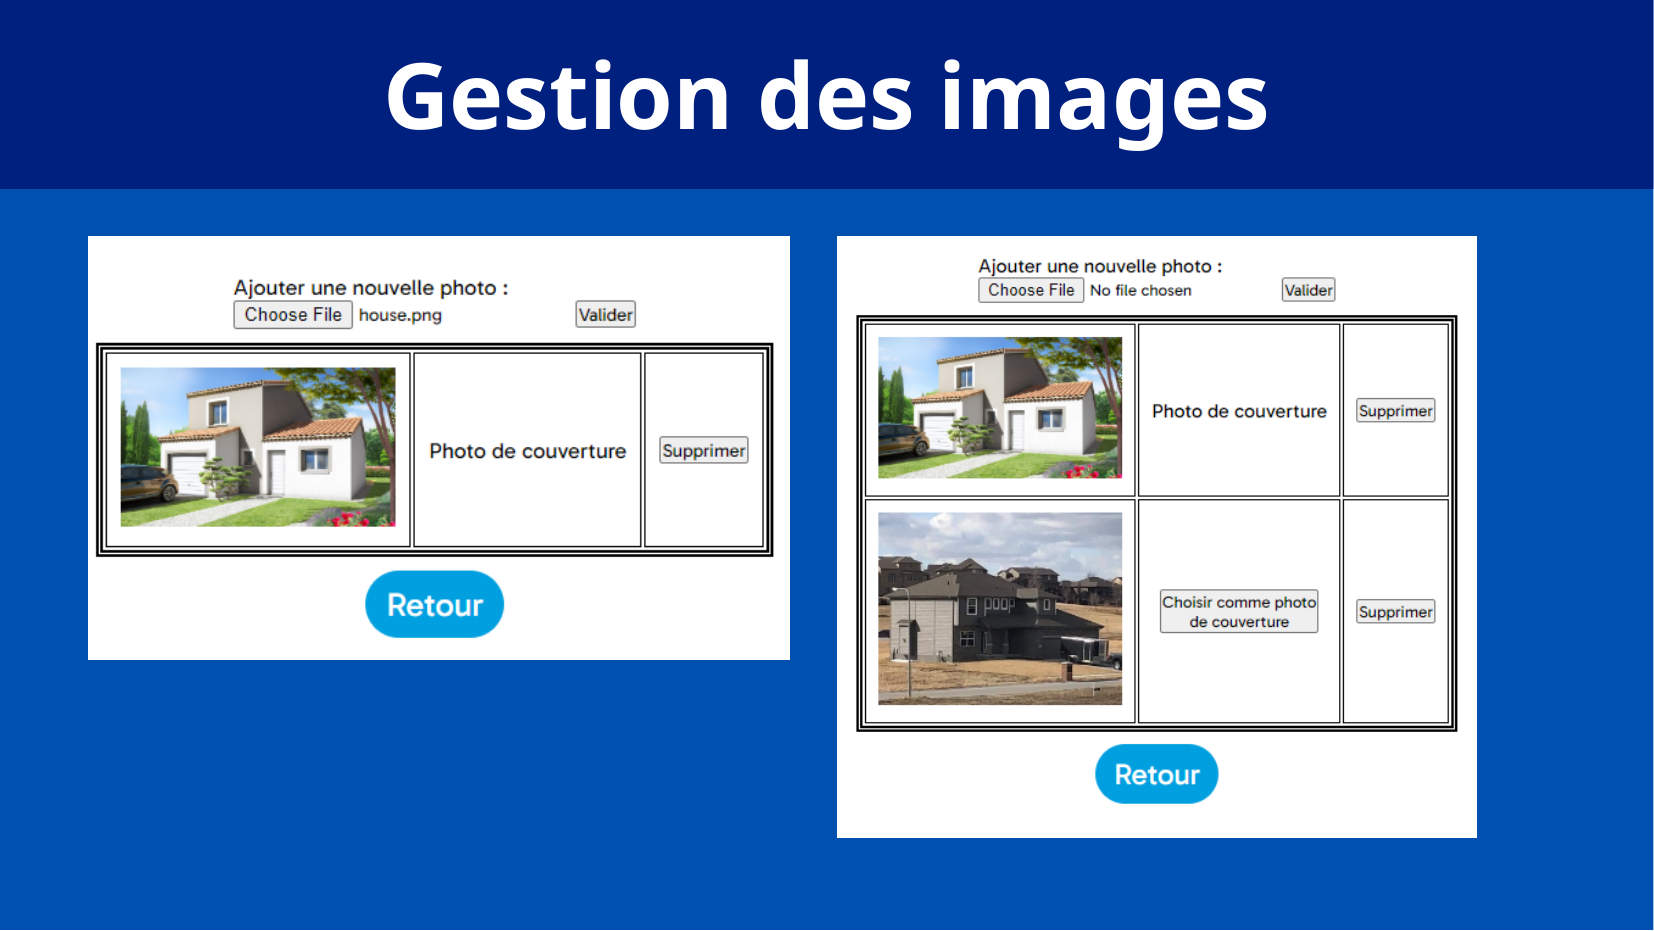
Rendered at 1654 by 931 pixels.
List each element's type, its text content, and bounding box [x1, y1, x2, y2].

picture [88, 236, 790, 660]
title Gestion des images [0, 0, 1654, 189]
picture [837, 236, 1477, 838]
